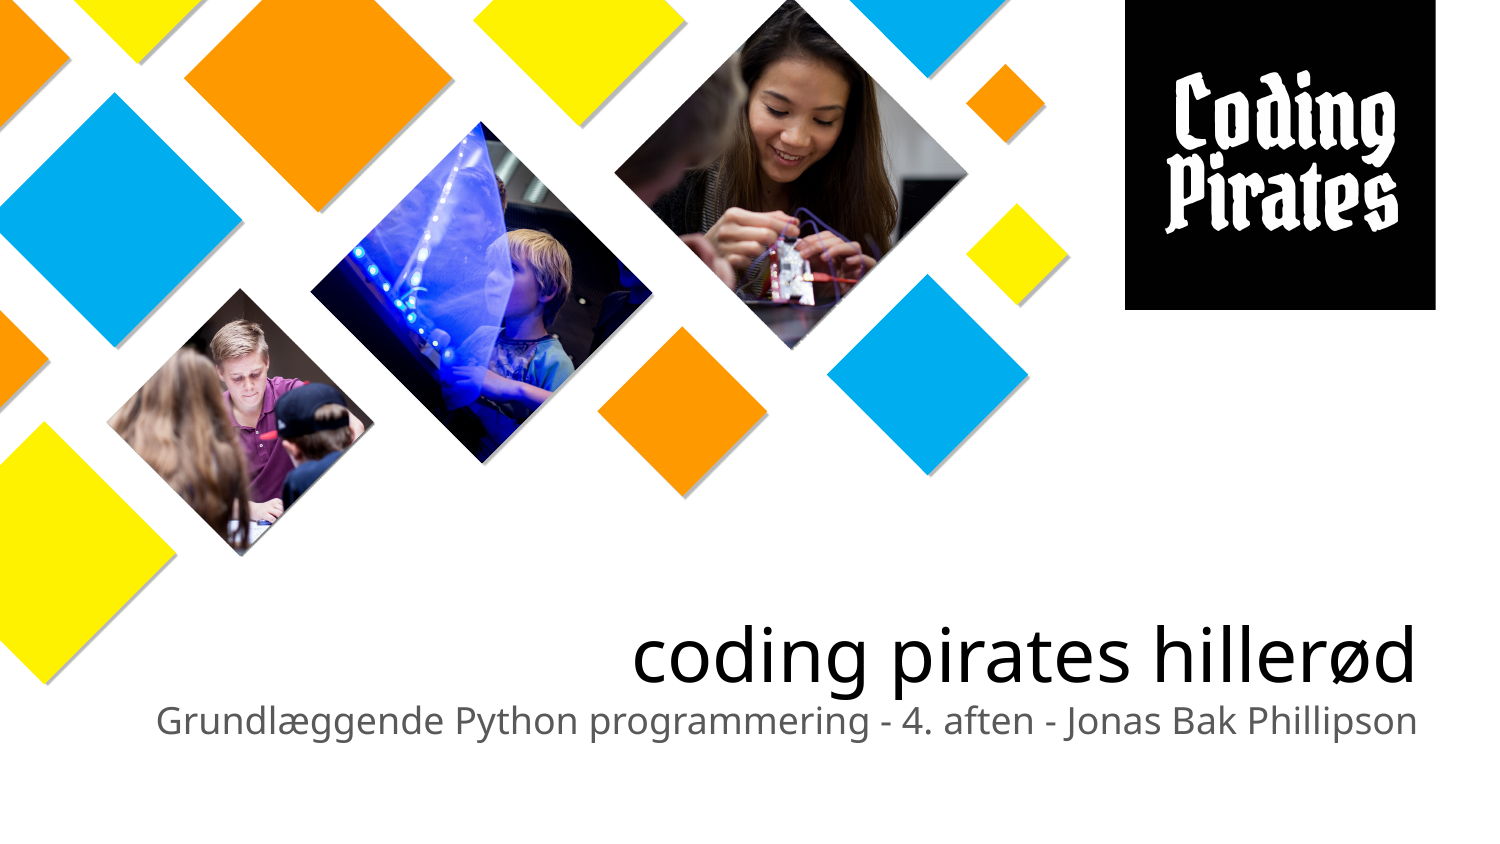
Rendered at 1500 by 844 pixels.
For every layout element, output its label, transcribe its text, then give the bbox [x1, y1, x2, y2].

picture [20, 266, 460, 578]
picture [1125, 0, 1436, 310]
picture [500, 0, 1081, 378]
title coding pirates hillerød Grundlæggende Python programmering - 4. aften - Jonas Bak Phillipson [70, 592, 1435, 805]
